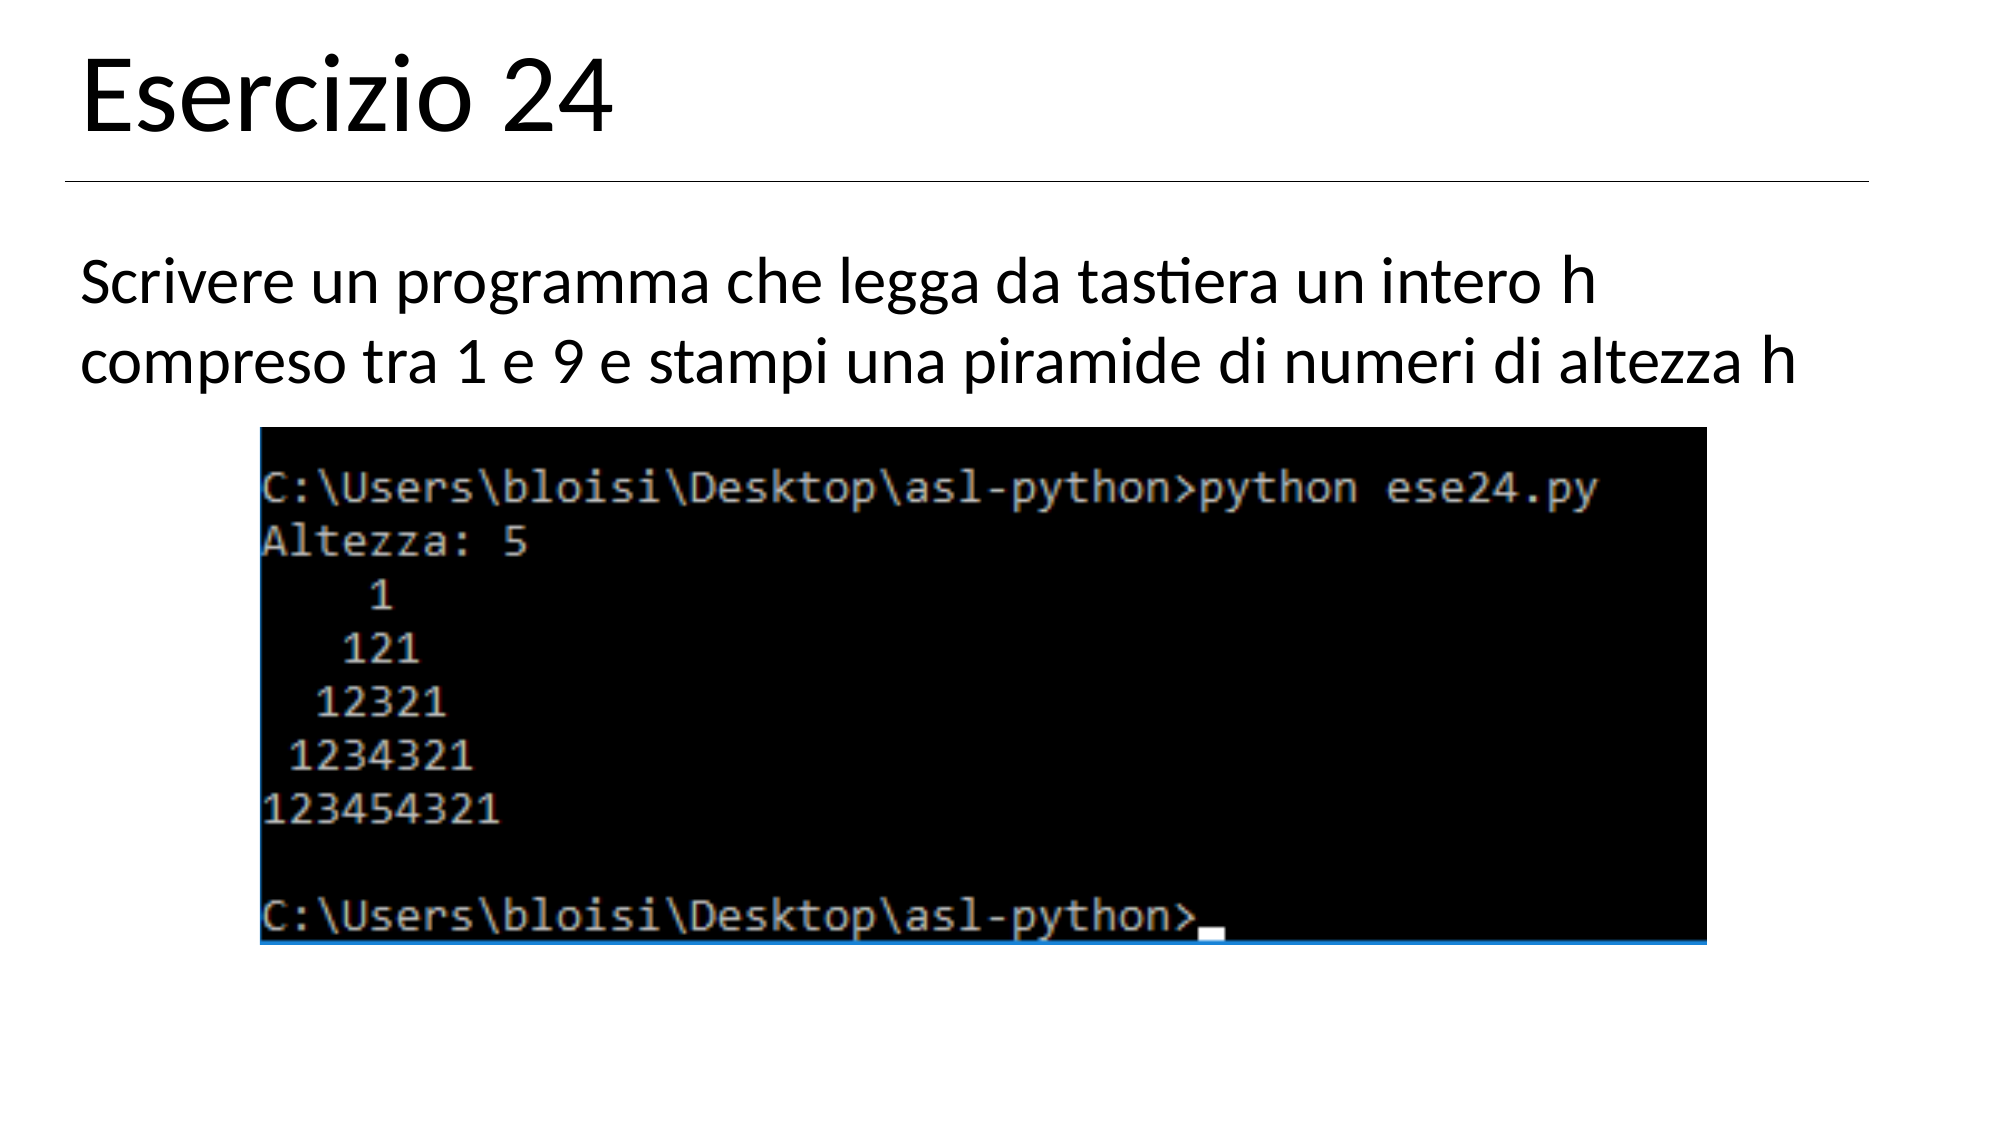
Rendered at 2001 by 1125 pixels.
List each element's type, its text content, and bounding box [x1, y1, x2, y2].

picture [259, 427, 1707, 945]
text_box Scrivere un programma che legga da tastiera un intero h compreso tra 1 e 9 e stampi una piramide di numeri di altezza h [65, 229, 1869, 484]
text_box Esercizio 24 [64, 26, 1899, 184]
